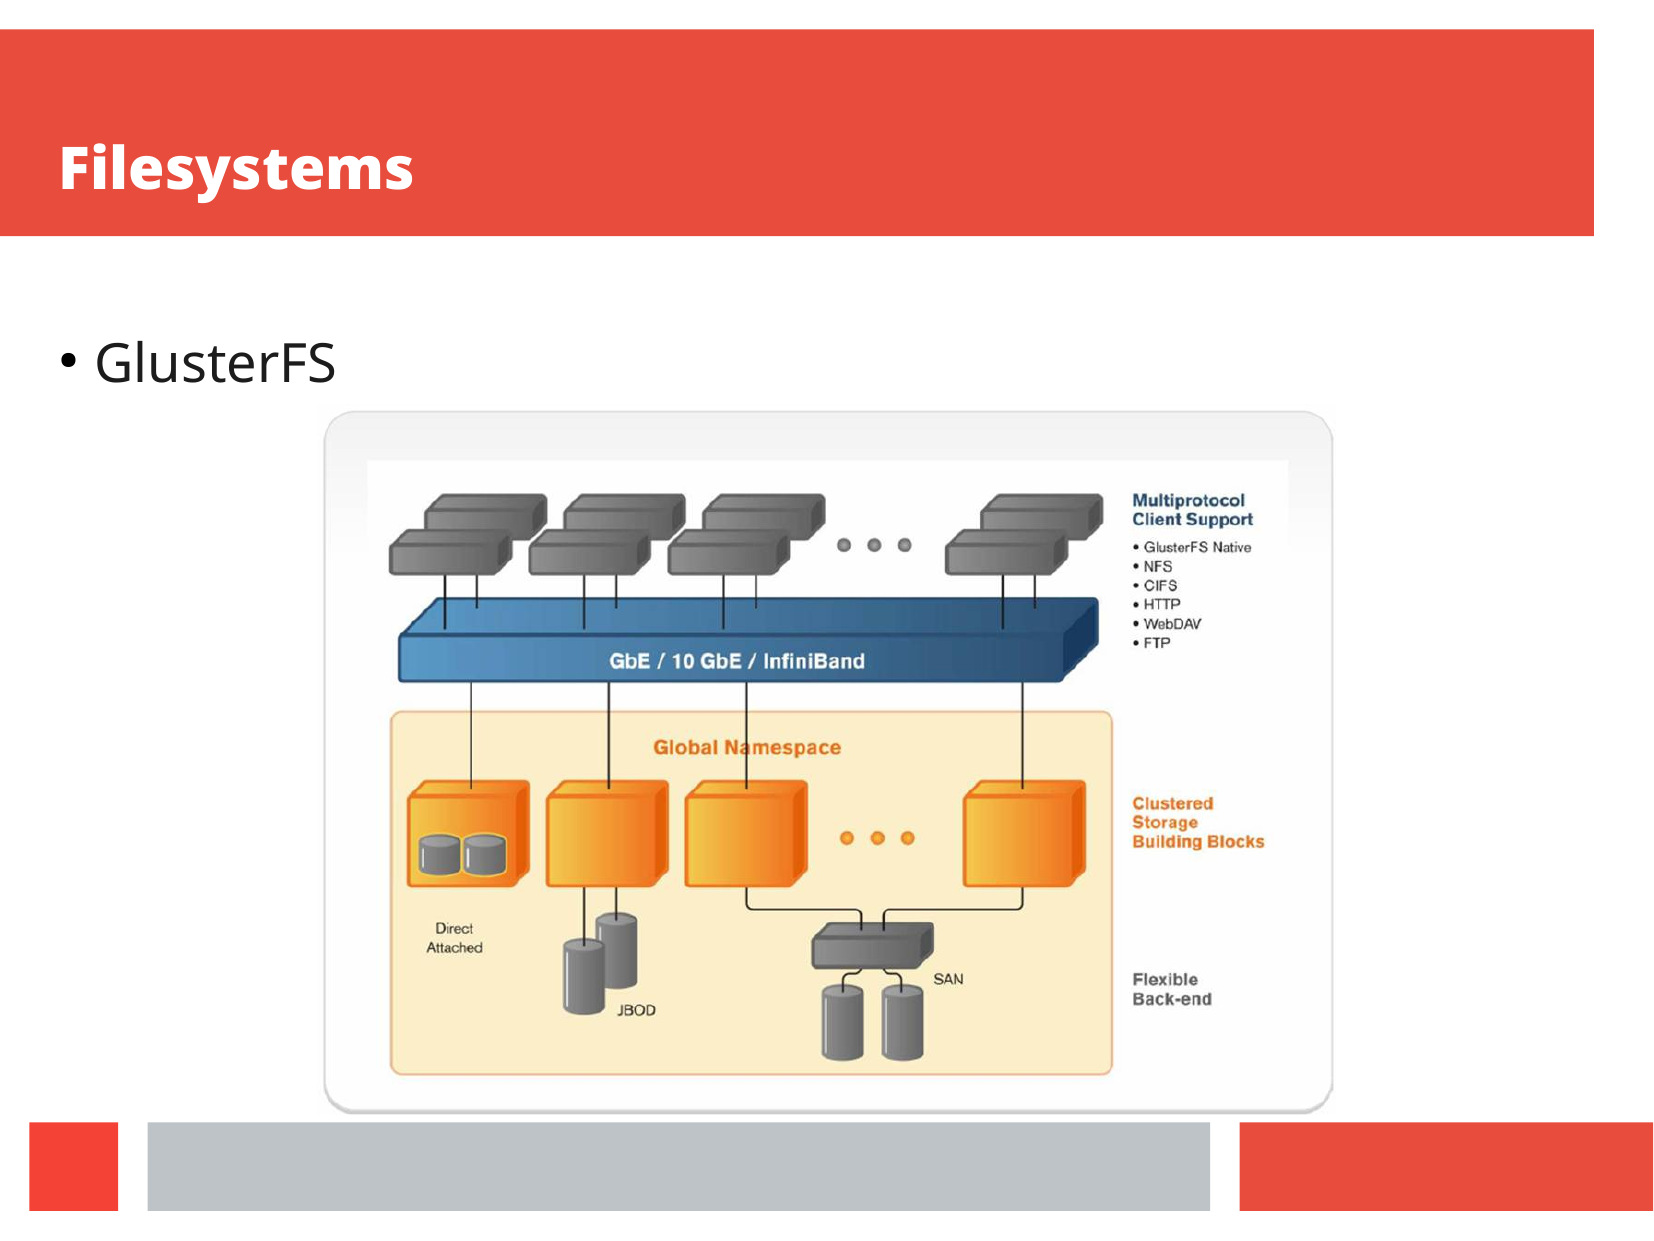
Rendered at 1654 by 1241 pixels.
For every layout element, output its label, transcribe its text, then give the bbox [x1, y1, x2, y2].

subtitle GlusterFS [58, 324, 1565, 1093]
title Filesystems [58, 59, 1594, 207]
picture [317, 404, 1336, 1115]
